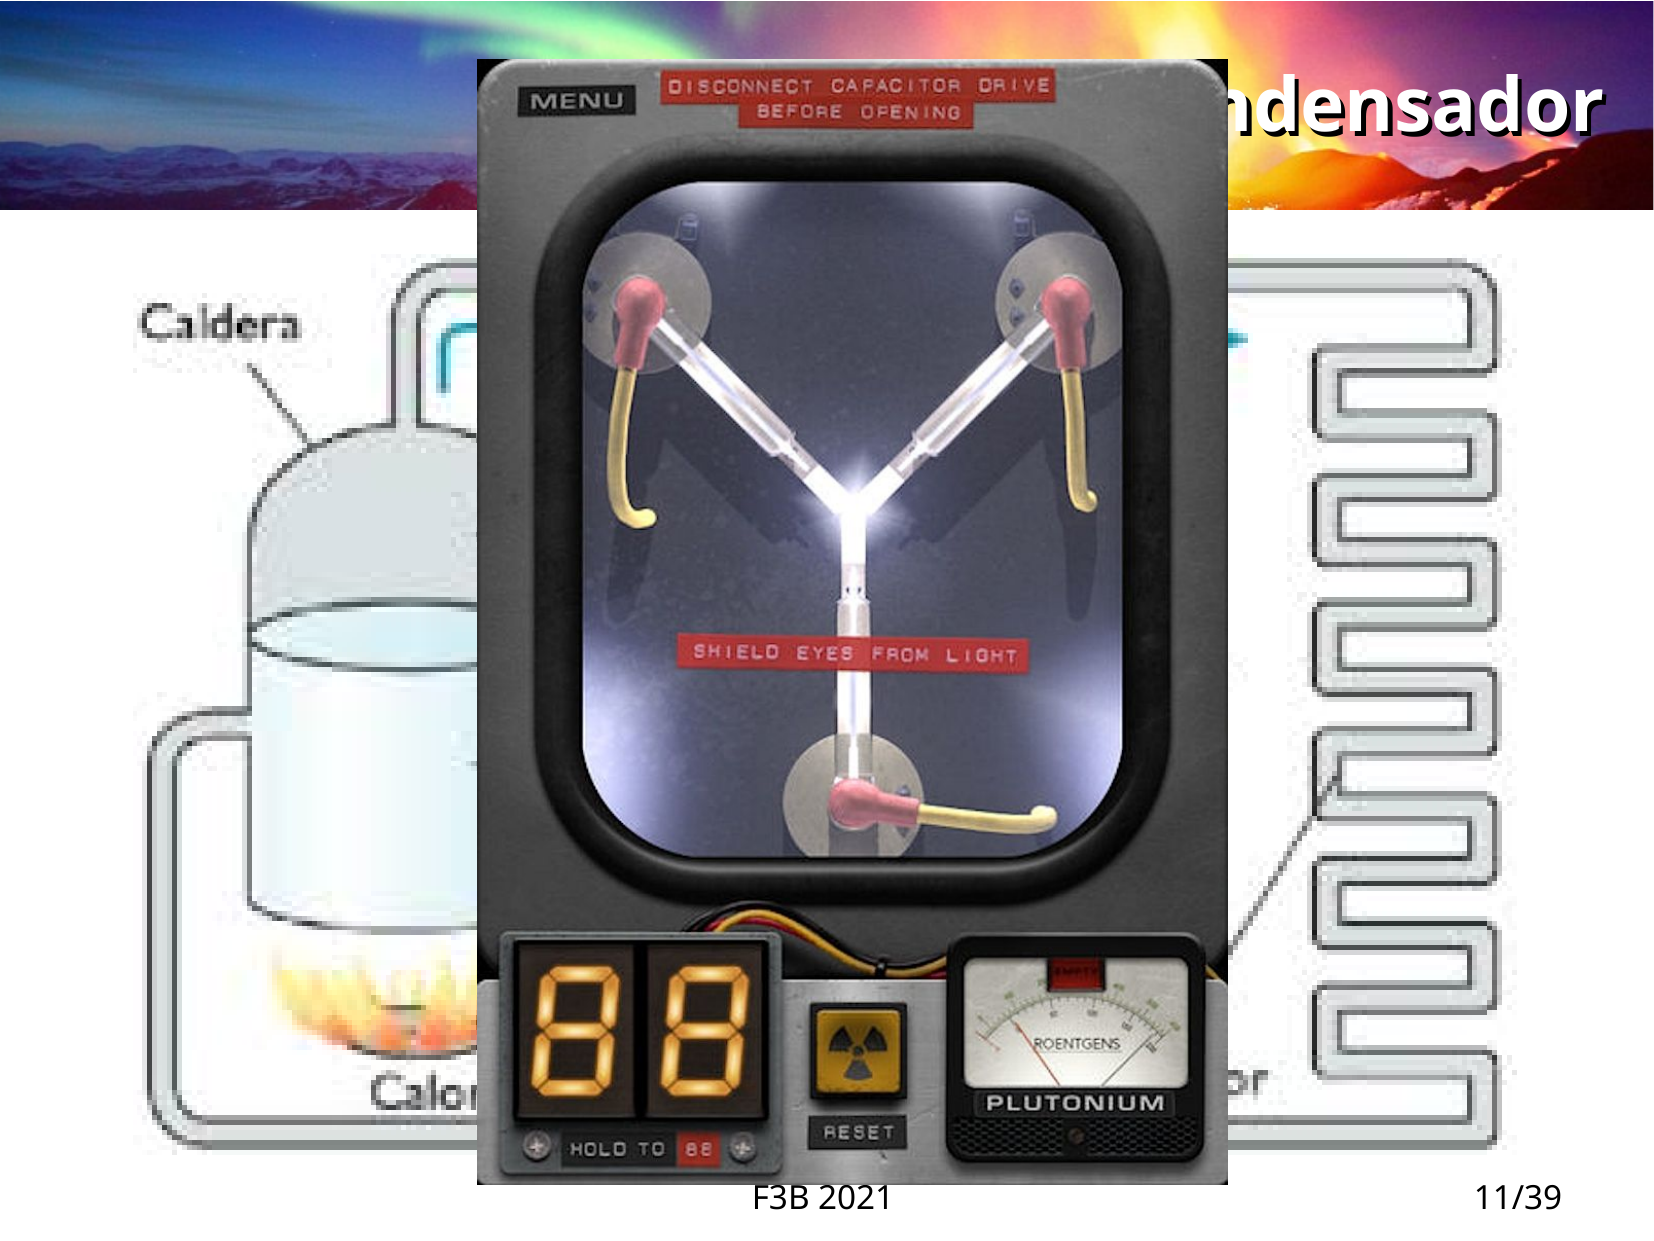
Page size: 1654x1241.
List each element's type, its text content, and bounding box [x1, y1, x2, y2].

picture [0, 1, 1654, 1186]
title El condensador [45, 15, 1606, 191]
